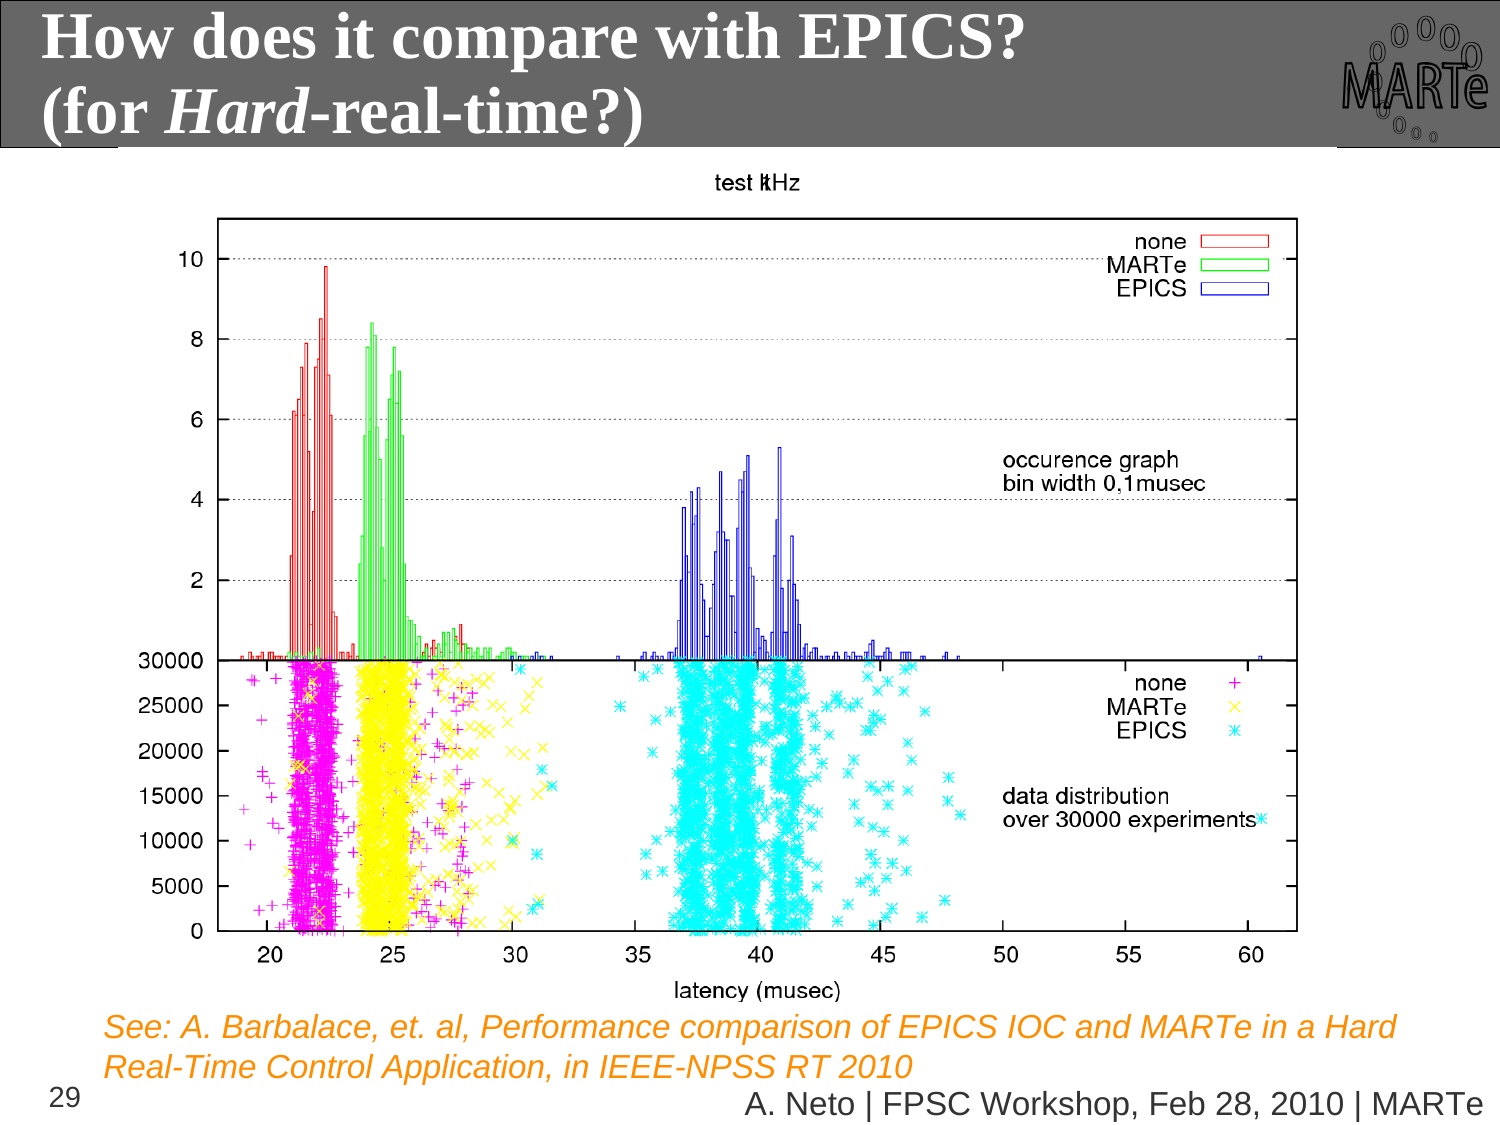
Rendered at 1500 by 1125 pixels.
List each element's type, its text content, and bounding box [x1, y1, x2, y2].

text_box See: A. Barbalace, et. al, Performance comparison of EPICS IOC and MARTe in a Hard Real-Time Control Application, in IEEE-NPSS RT 2010 [88, 998, 1447, 1093]
picture [118, 0, 1489, 998]
title How does it compare with EPICS? (for Hard-real-time?) [41, 0, 1329, 149]
